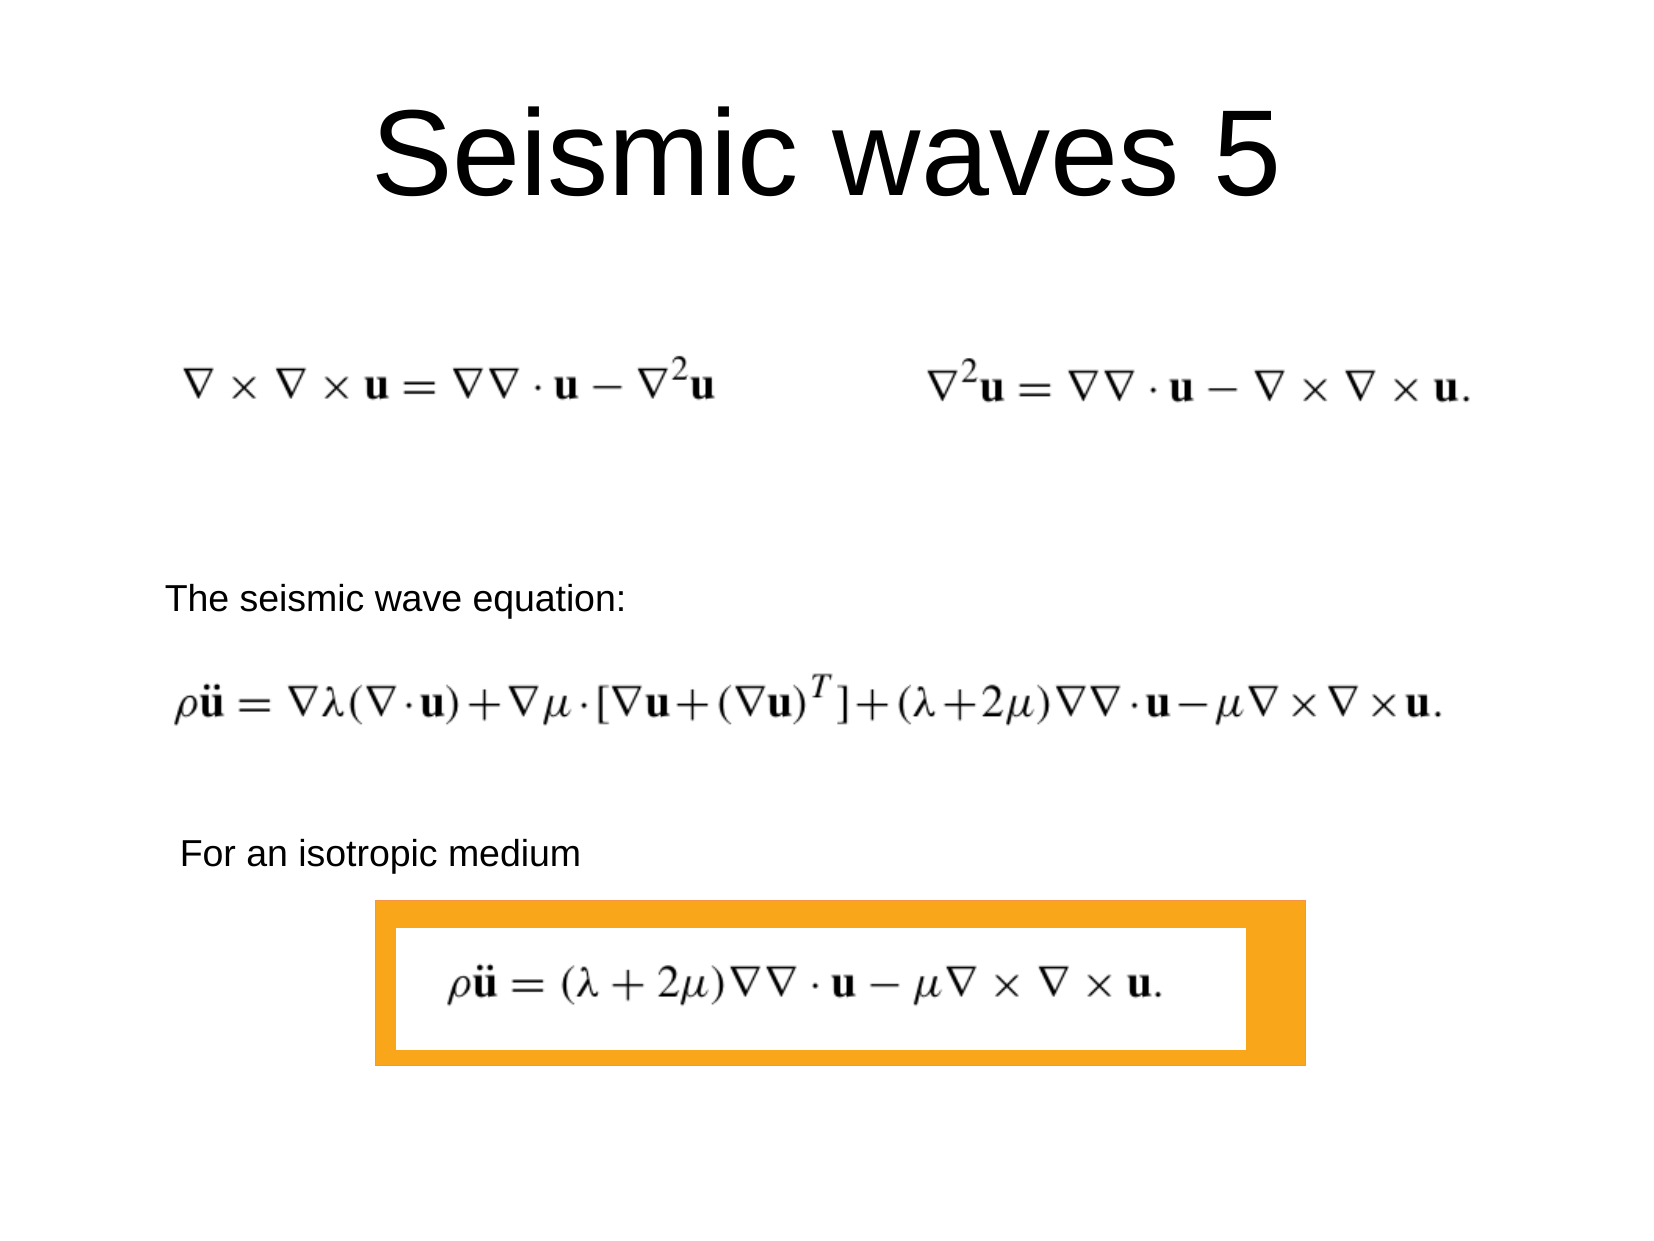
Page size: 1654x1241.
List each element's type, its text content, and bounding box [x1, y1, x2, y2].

picture [134, 336, 781, 436]
text_box [375, 900, 1306, 1066]
picture [900, 338, 1490, 425]
picture [137, 644, 1471, 756]
text_box For an isotropic medium [165, 825, 607, 882]
picture [396, 928, 1246, 1051]
text_box The seismic wave equation: [150, 570, 642, 627]
title Seismic waves 5 [82, 49, 1571, 257]
